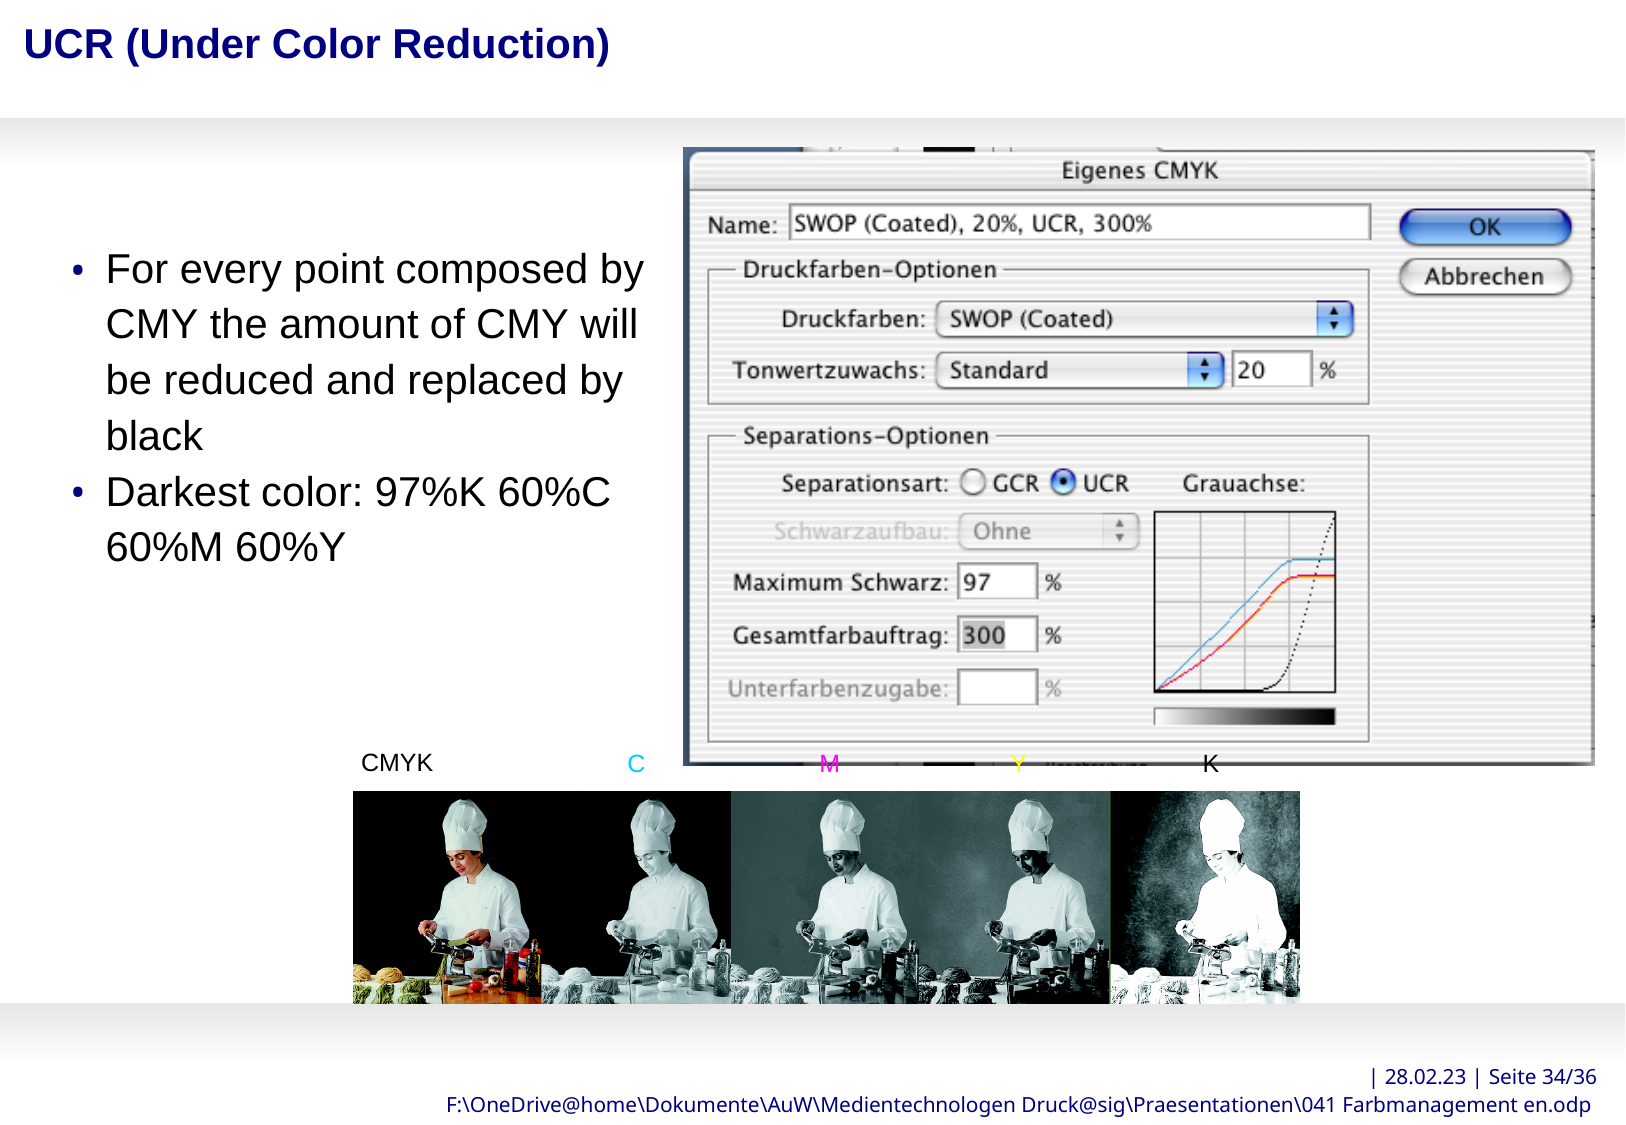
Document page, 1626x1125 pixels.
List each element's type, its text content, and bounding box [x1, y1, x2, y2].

text_box M [819, 749, 841, 786]
picture [683, 147, 1595, 766]
title UCR (Under Color Reduction) [23, 11, 1600, 130]
text_box K [1202, 749, 1220, 786]
text_box CMYK [361, 749, 434, 786]
text_box C [627, 749, 646, 786]
list For every point composed by CMY the amount of CMY will be reduced and replaced by black Darkest color: 97%K 60%C 60%M 60%Y [23, 236, 680, 789]
picture [353, 791, 1300, 1004]
text_box Y [1010, 749, 1028, 786]
